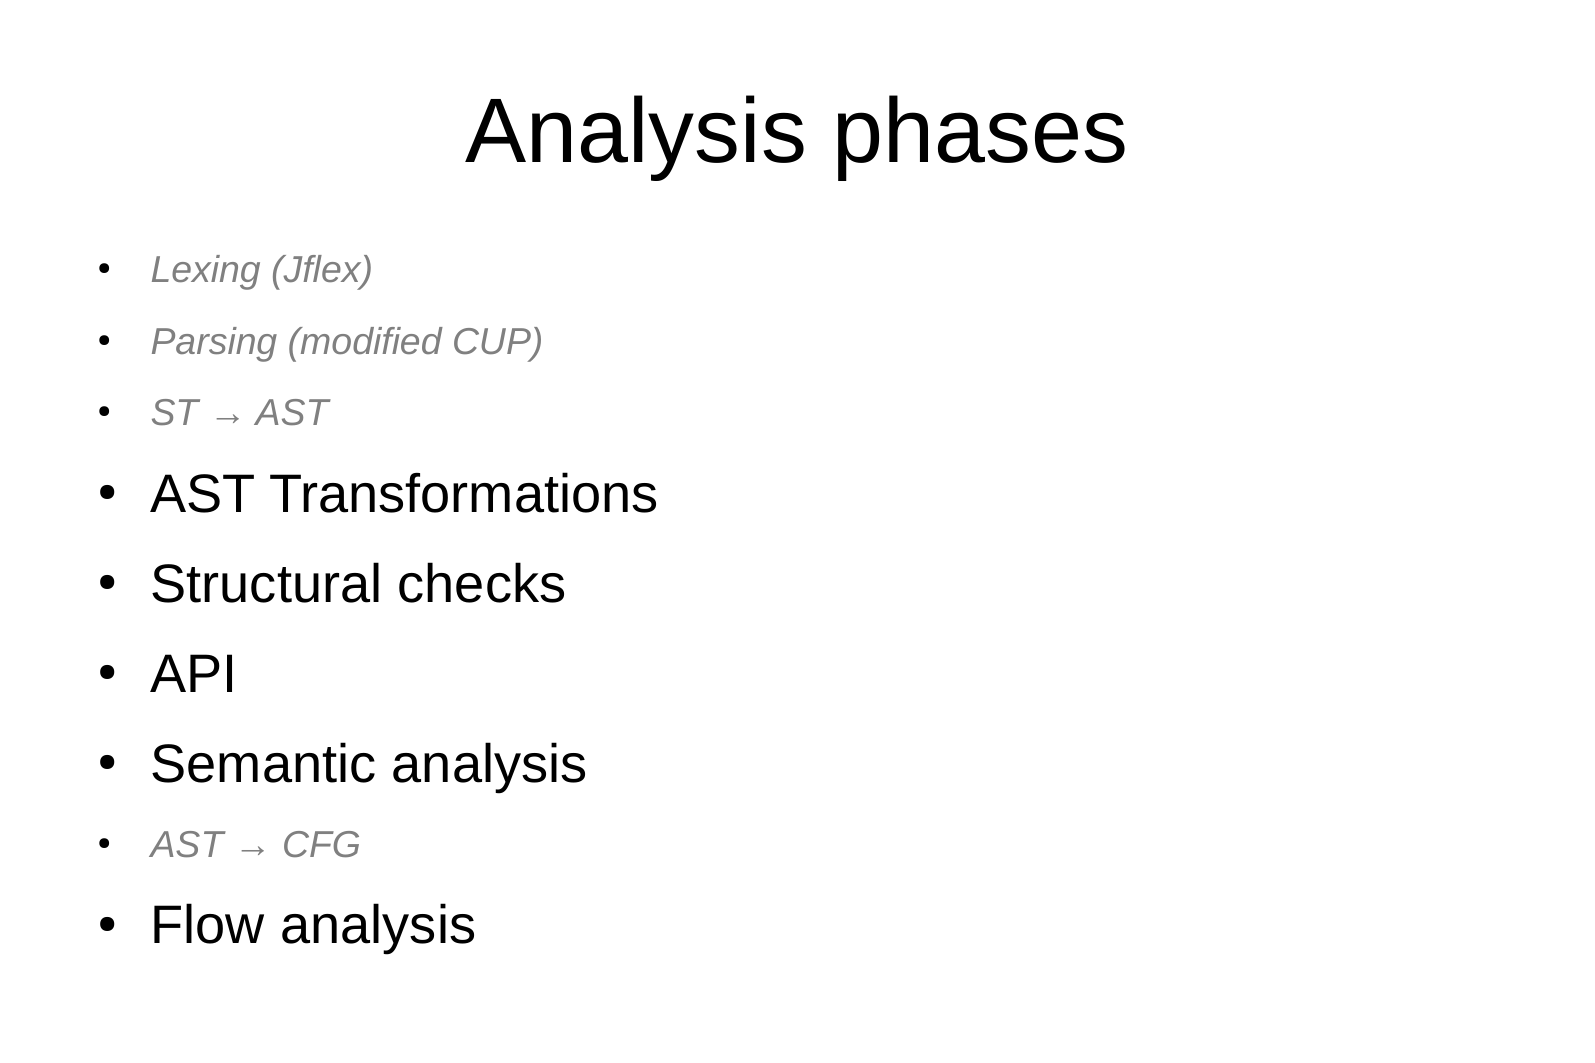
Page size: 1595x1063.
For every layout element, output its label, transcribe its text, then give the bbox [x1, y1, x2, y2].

list Lexing (Jflex) Parsing (modified CUP) ST → AST AST Transformations Structural checks API Semantic analysis AST → CFG Flow analysis [79, 248, 1515, 956]
title Analysis phases [79, 49, 1515, 213]
